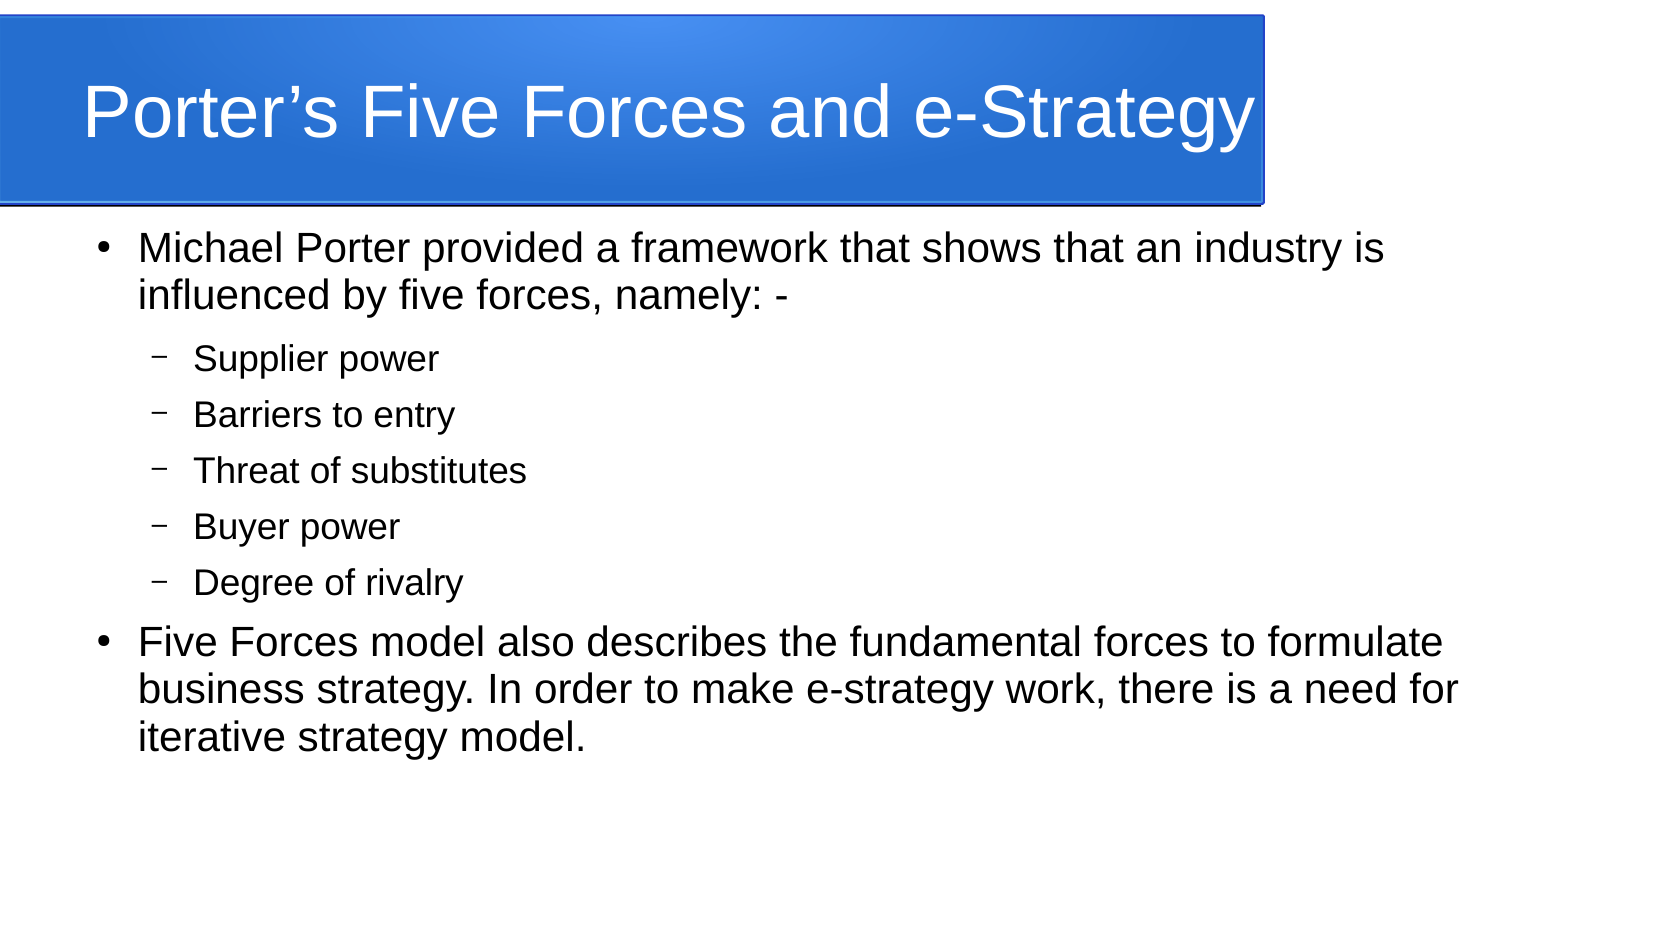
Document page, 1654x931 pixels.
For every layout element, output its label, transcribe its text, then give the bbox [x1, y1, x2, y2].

list Michael Porter provided a framework that shows that an industry is influenced by five forces, namely: - Supplier power Barriers to entry Threat of substitutes Buyer power Degree of rivalry Five Forces model also describes the fundamental forces to formulate business strategy. In order to make e-strategy work, there is a need for iterative strategy model. [82, 224, 1571, 764]
title Porter’s Five Forces and e-Strategy [82, 35, 1261, 189]
